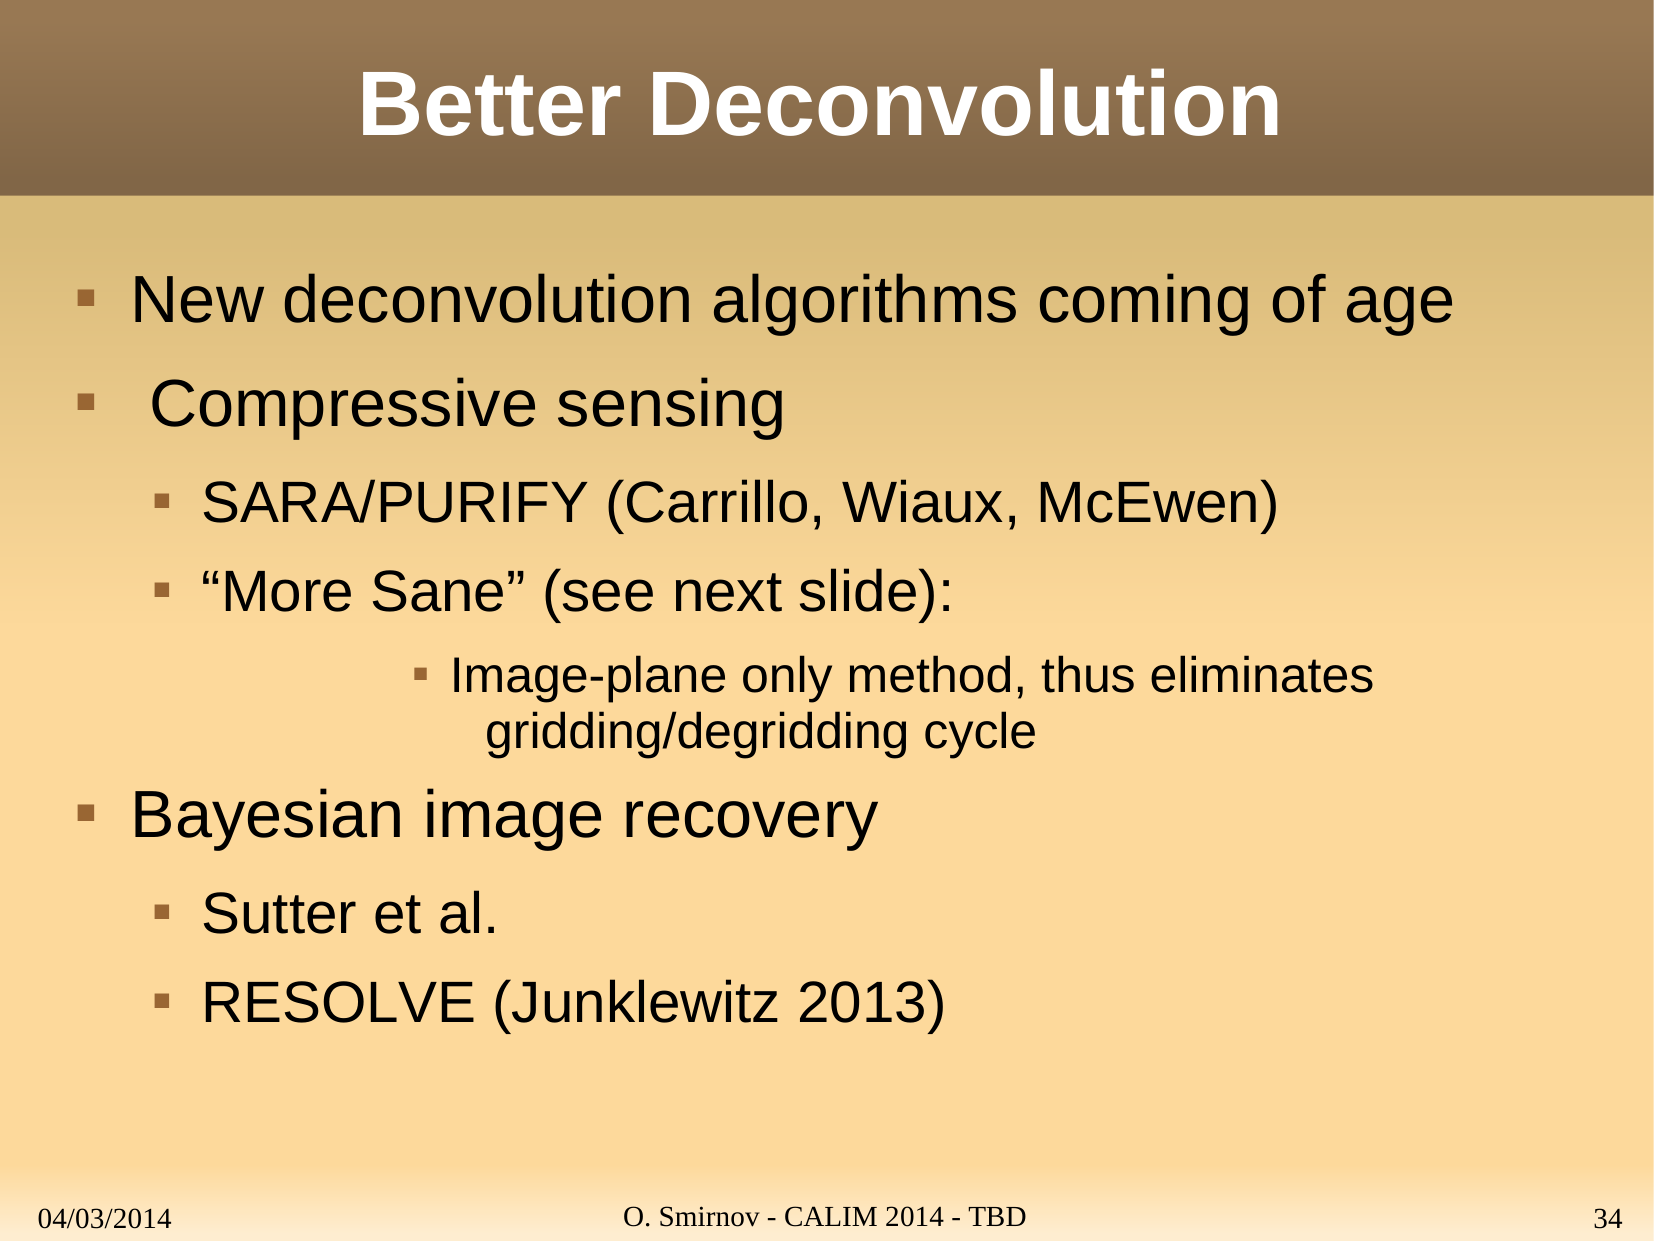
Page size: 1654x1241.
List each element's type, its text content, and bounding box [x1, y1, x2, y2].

list New deconvolution algorithms coming of age Compressive sensing SARA/PURIFY (Carrillo, Wiaux, McEwen) “More Sane” (see next slide): Image-plane only method, thus eliminates gridding/degridding cycle Bayesian image recovery Sutter et al. RESOLVE (Junklewitz 2013) [60, 261, 1549, 1081]
picture [0, 0, 1654, 1241]
title Better Deconvolution [76, 0, 1565, 208]
